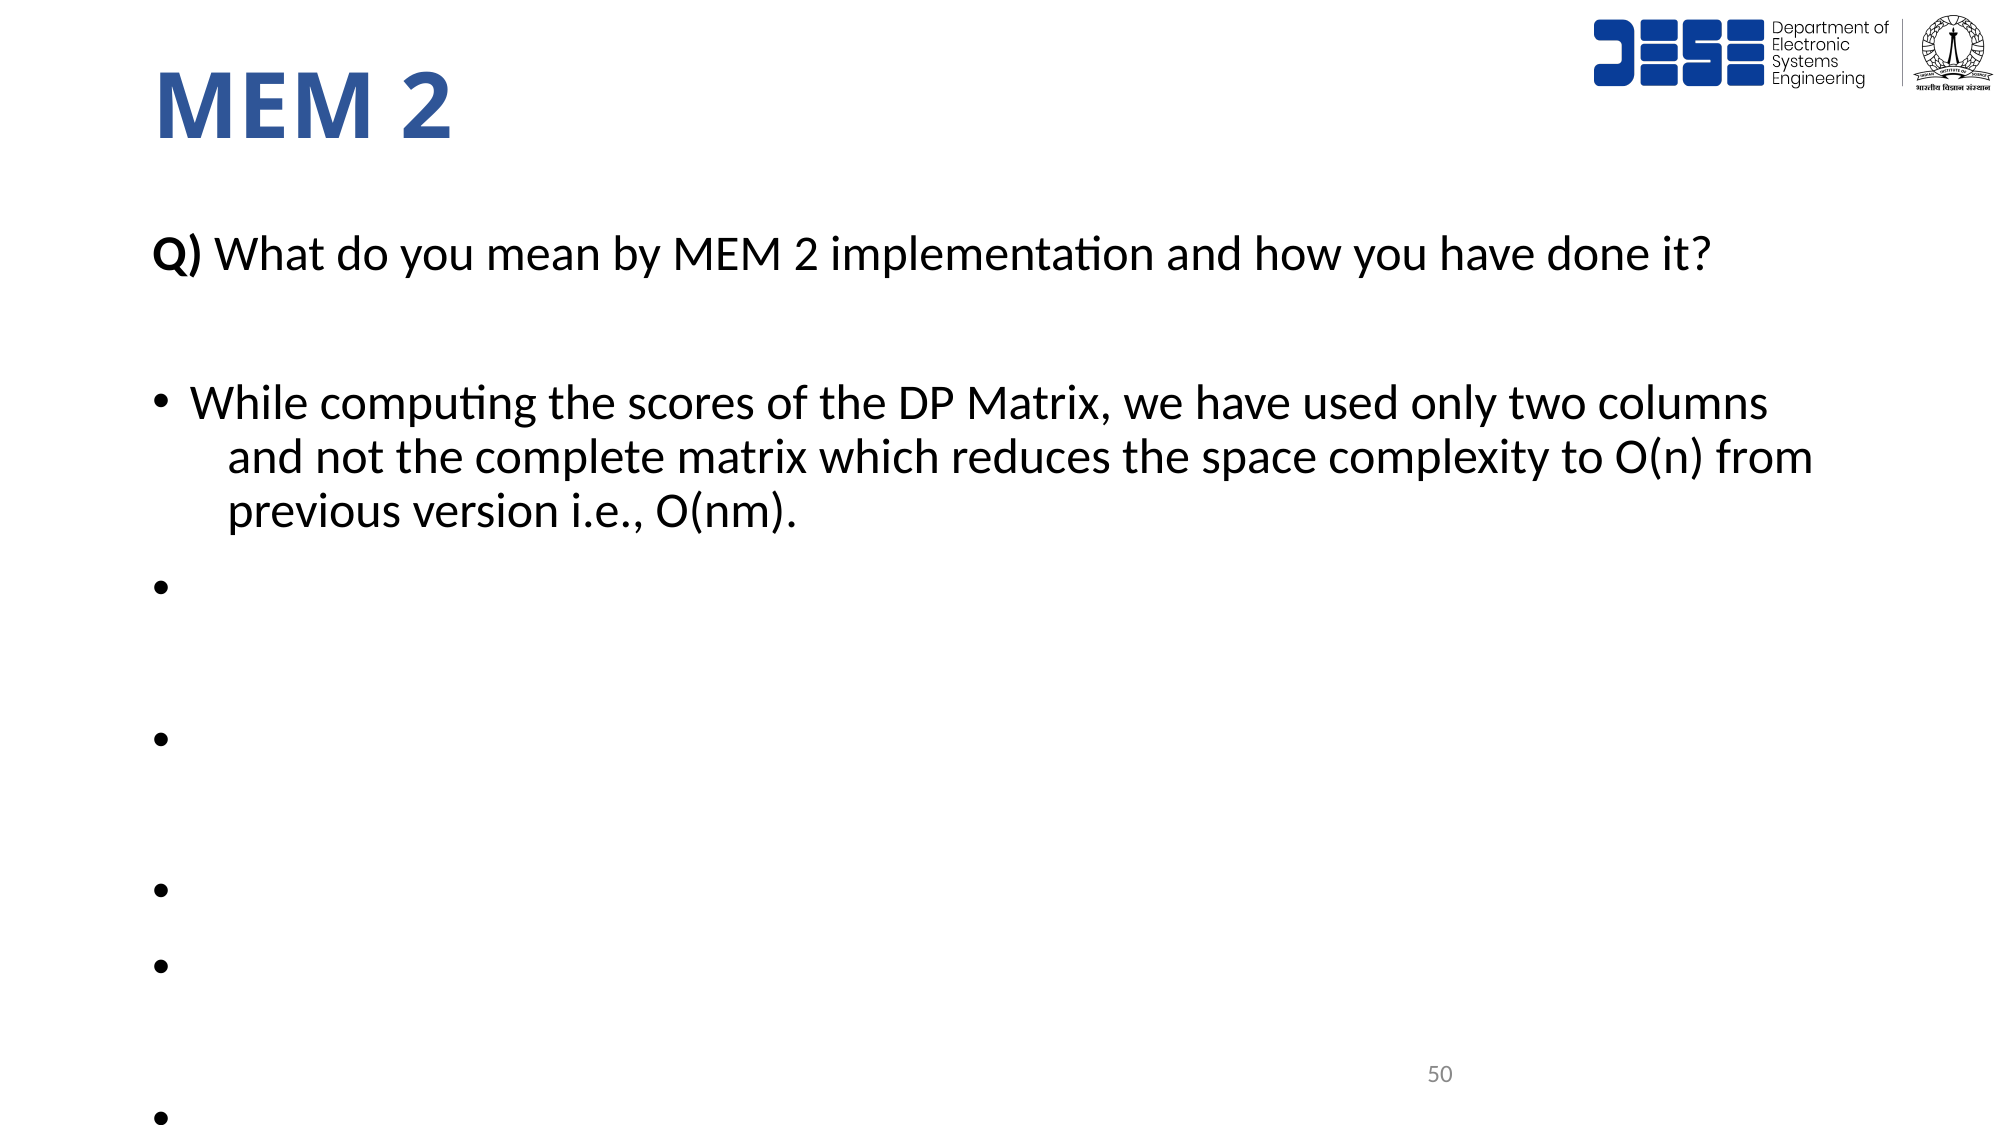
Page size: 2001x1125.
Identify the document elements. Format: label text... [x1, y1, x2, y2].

list Q) What do you mean by MEM 2 implementation and how you have done it? While computing the scores of the DP Matrix, we have used only two columns and not the complete matrix which reduces the space complexity to O(n) from previous version i.e., O(nm). [137, 219, 1863, 934]
title MEM 2 [137, 0, 1863, 218]
text_box [1412, 1042, 1863, 1103]
